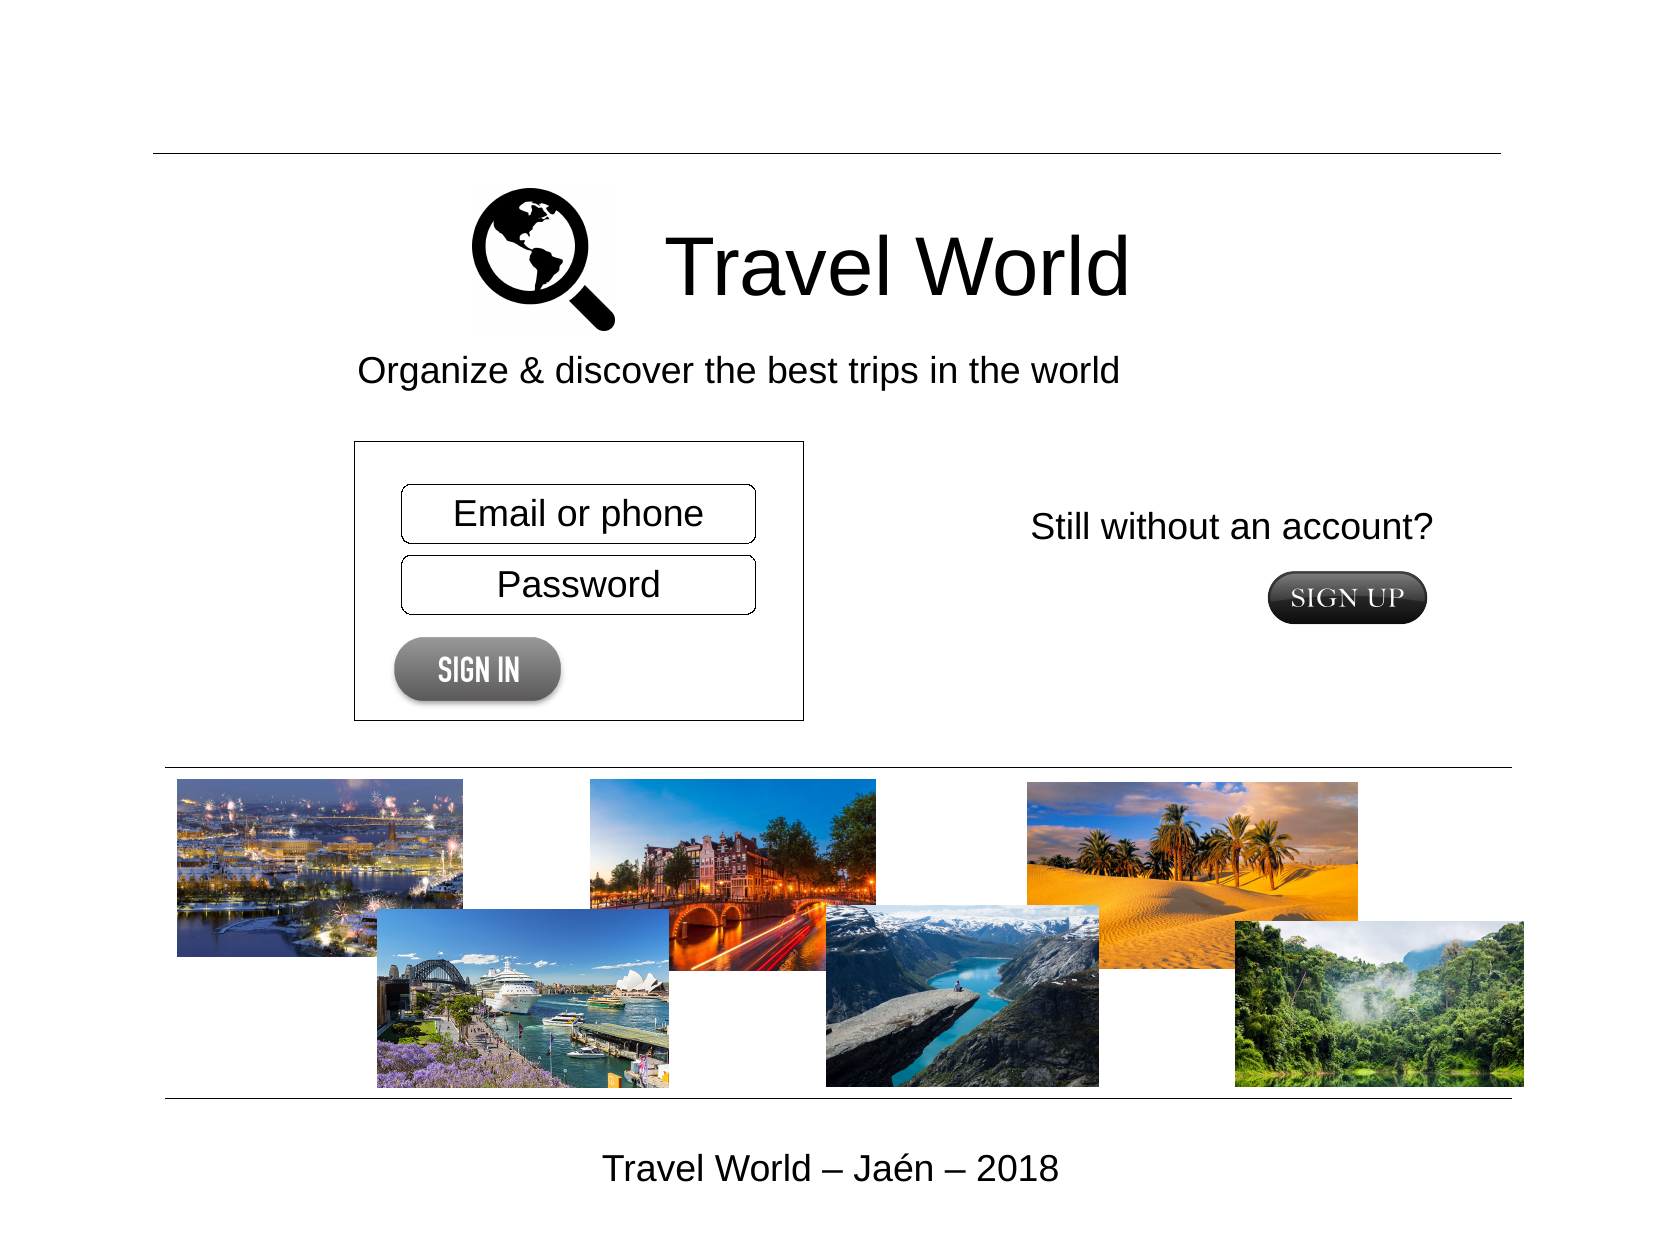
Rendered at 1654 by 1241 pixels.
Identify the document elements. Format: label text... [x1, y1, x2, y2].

text_box Organize & discover the best trips in the world [342, 342, 1288, 442]
text_box Travel World – Jaén – 2018 [437, 1140, 1217, 1197]
text_box Still without an account? [1015, 498, 1465, 556]
picture [1265, 569, 1430, 626]
text_box Email or phone [401, 484, 756, 544]
text_box [354, 441, 804, 721]
text_box Password [401, 555, 756, 615]
picture [177, 779, 1524, 1088]
picture [472, 188, 615, 331]
picture [377, 621, 579, 721]
text_box Travel World [649, 212, 1382, 321]
